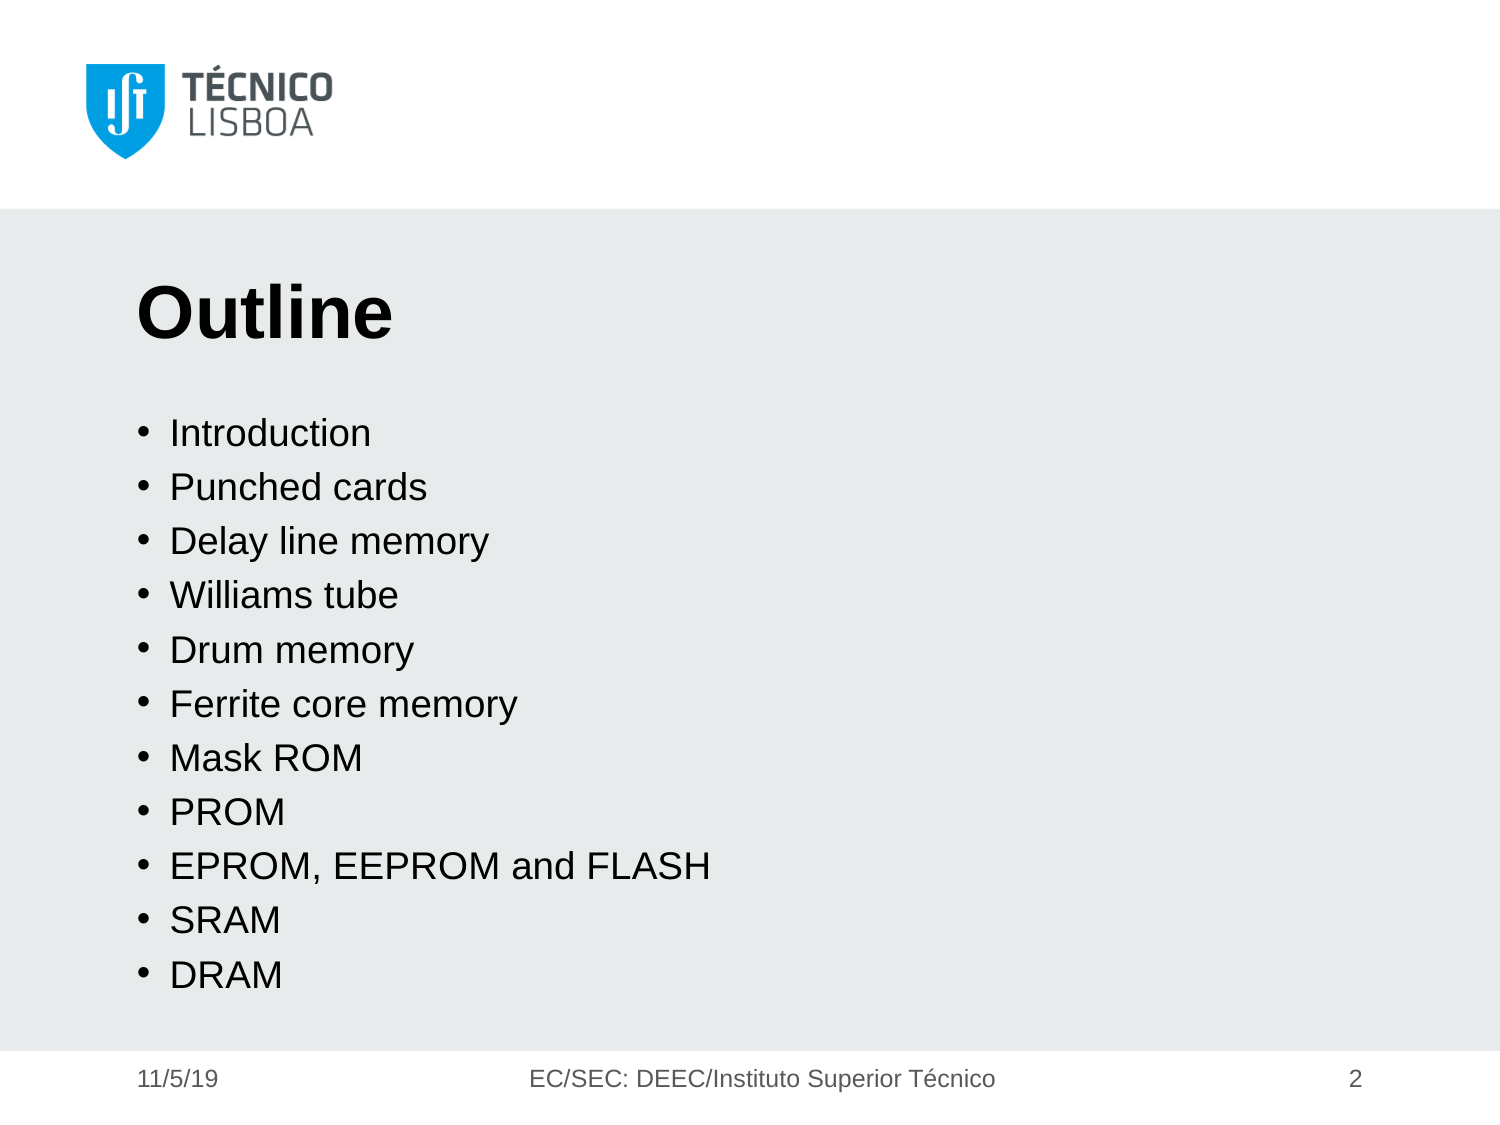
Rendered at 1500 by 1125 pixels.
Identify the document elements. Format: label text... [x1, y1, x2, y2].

slide_number <number> [1077, 1052, 1378, 1103]
footer EC/SEC: DEEC/Instituto Superior Técnico [512, 1052, 1021, 1103]
picture [0, 0, 1500, 1125]
slide_number 11/5/19 [121, 1052, 425, 1103]
list Introduction Punched cards Delay line memory Williams tube Drum memory Ferrite core memory Mask ROM PROM EPROM, EEPROM and FLASH SRAM DRAM [121, 400, 1378, 1005]
title Outline [121, 237, 1378, 381]
